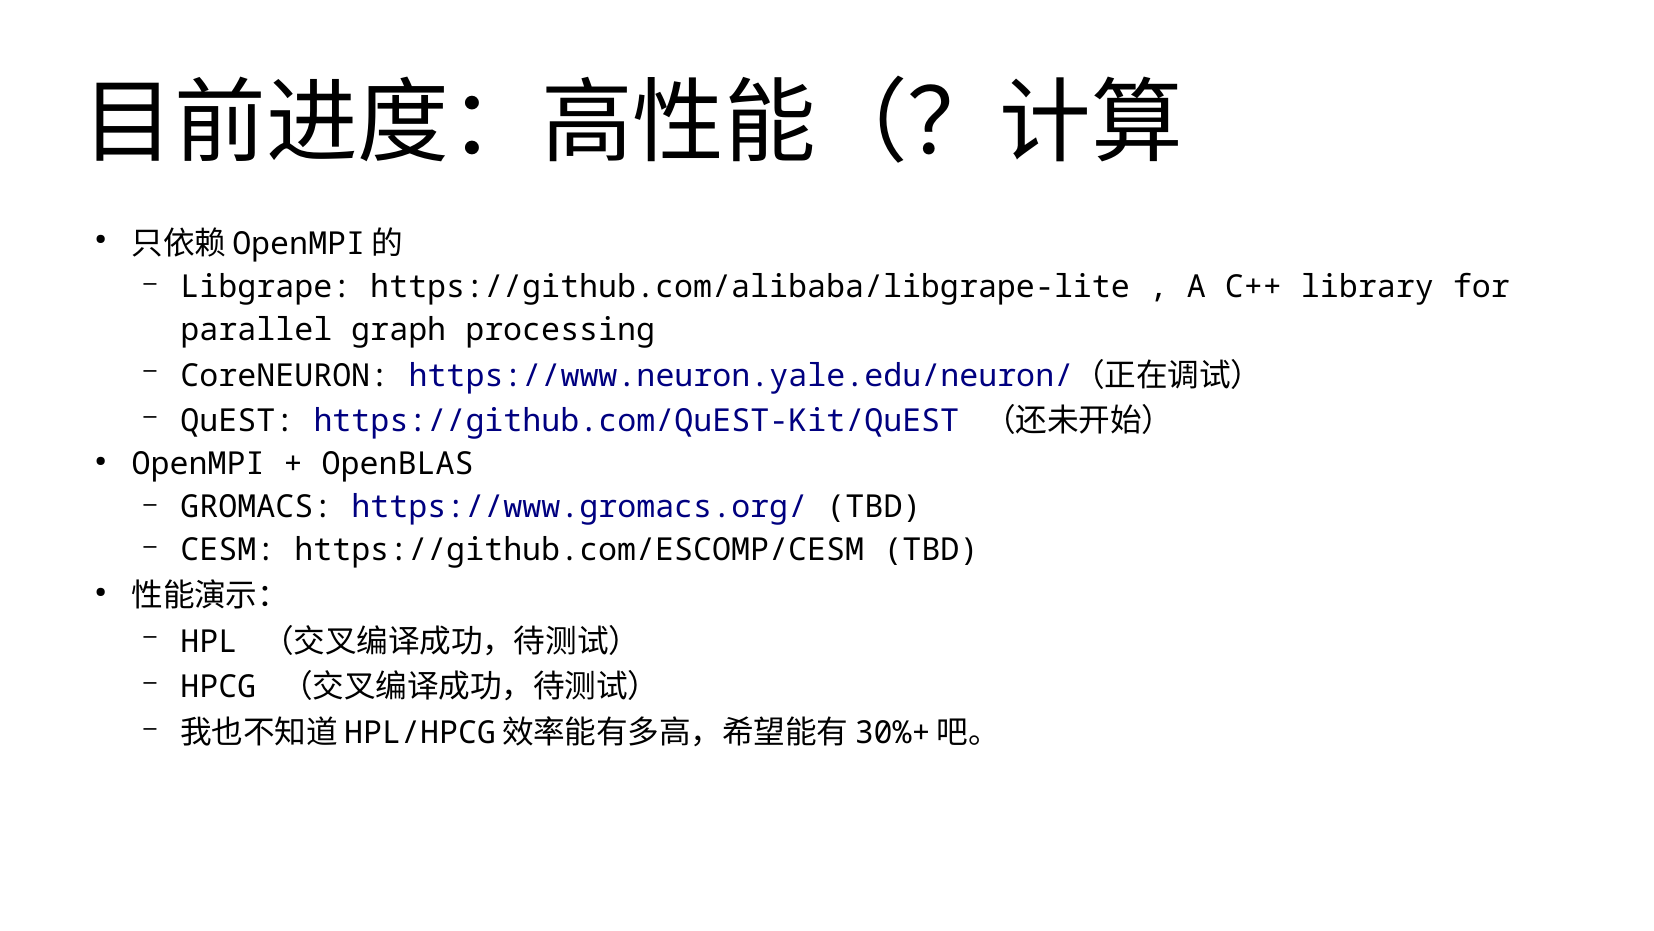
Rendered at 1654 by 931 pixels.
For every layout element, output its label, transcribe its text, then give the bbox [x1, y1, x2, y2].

list 只依赖OpenMPI的 Libgrape: https://github.com/alibaba/libgrape-lite , A C++ library for parallel graph processing CoreNEURON: https://www.neuron.yale.edu/neuron/（正在调试） QuEST: https://github.com/QuEST-Kit/QuEST （还未开始） OpenMPI + OpenBLAS GROMACS: https://www.gromacs.org/ (TBD) CESM: https://github.com/ESCOMP/CESM (TBD) 性能演示： HPL （交叉编译成功，待测试） HPCG （交叉编译成功，待测试） 我也不知道HPL/HPCG效率能有多高，希望能有30%+吧。 [82, 217, 1571, 758]
title 目前进度：高性能（？计算 [82, 37, 1571, 193]
